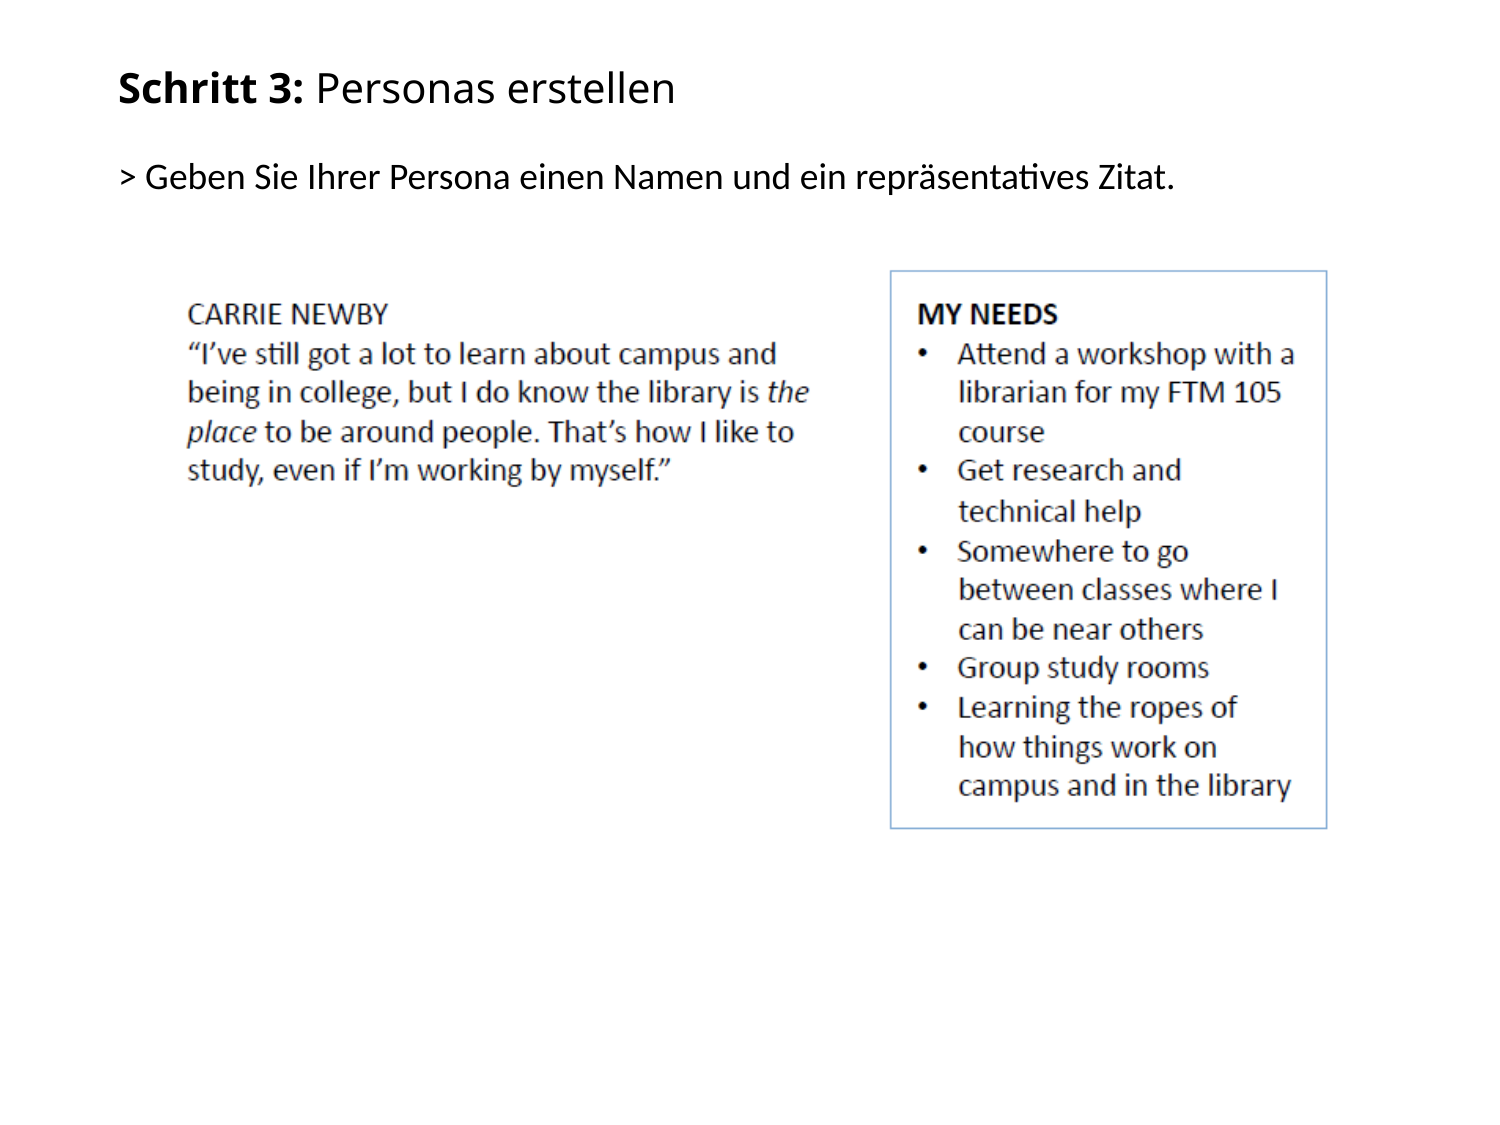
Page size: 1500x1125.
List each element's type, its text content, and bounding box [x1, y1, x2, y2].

text_box > Geben Sie Ihrer Persona einen Namen und ein repräsentatives Zitat. [103, 149, 1397, 1014]
picture [157, 253, 1343, 846]
title Schritt 3: Personas erstellen [103, 59, 1397, 122]
